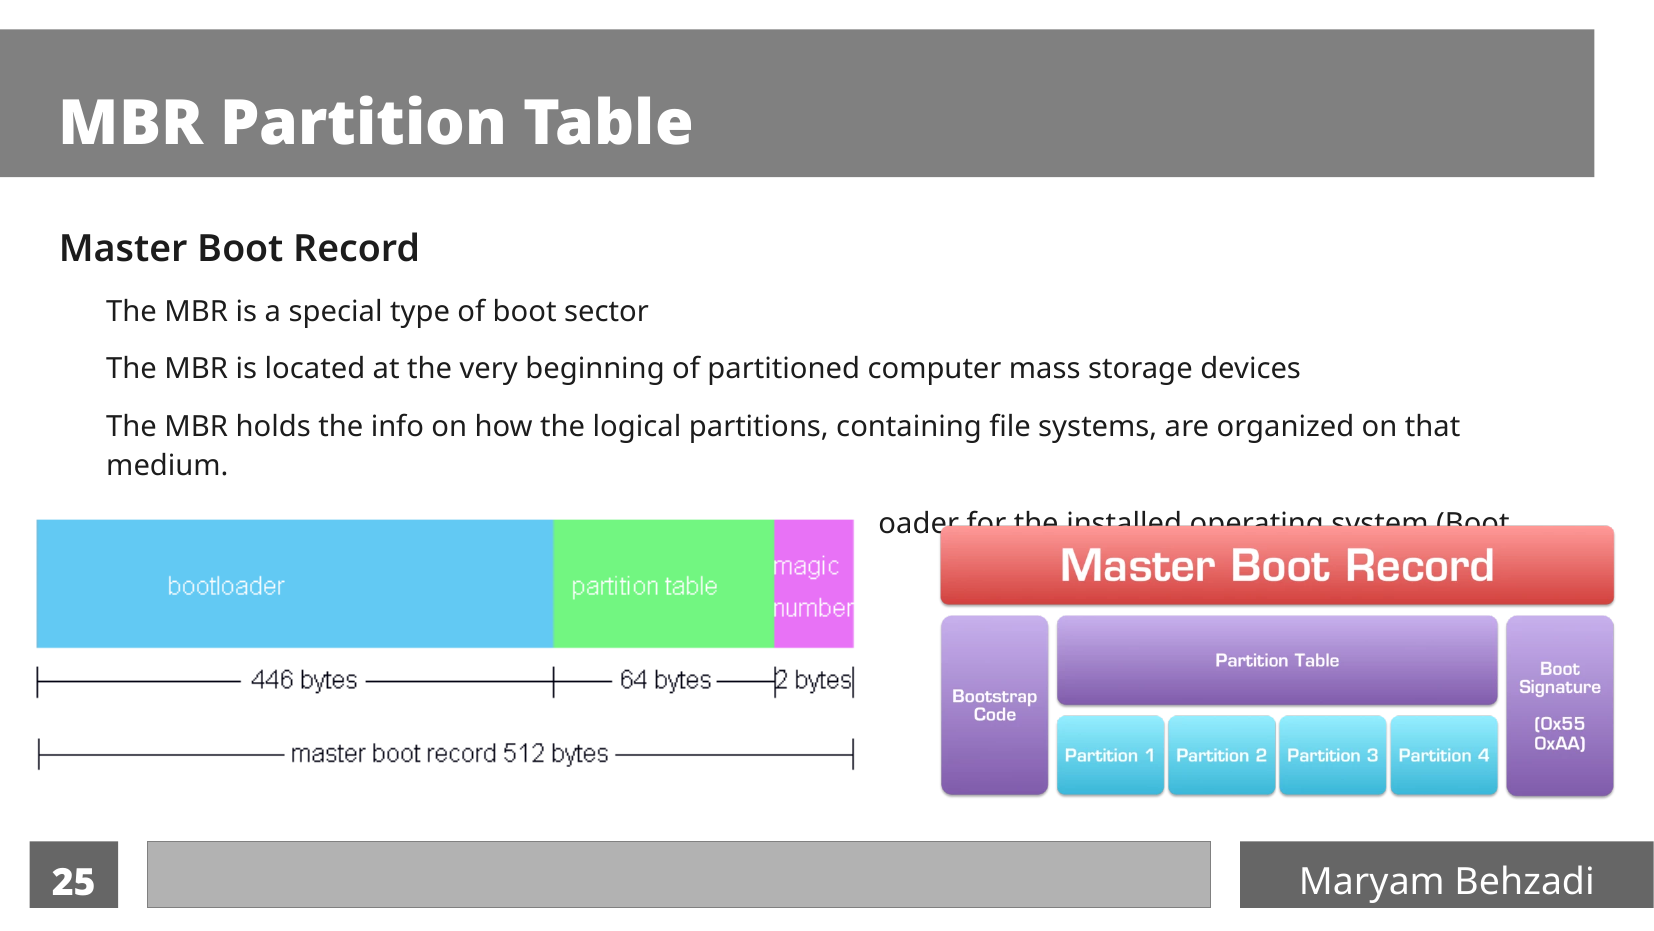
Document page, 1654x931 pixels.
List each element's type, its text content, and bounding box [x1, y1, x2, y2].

list Master Boot Record The MBR is a special type of boot sector The MBR is located at the very beginning of partitioned computer mass storage devices The MBR holds the info on how the logical partitions, containing file systems, are organized on that medium. The MBR also contains executable code to function as a loader for the installed operating system (Boot Loader). [59, 221, 1565, 798]
picture [937, 524, 1617, 801]
title MBR Partition Table [59, 44, 1595, 163]
picture [15, 495, 876, 792]
